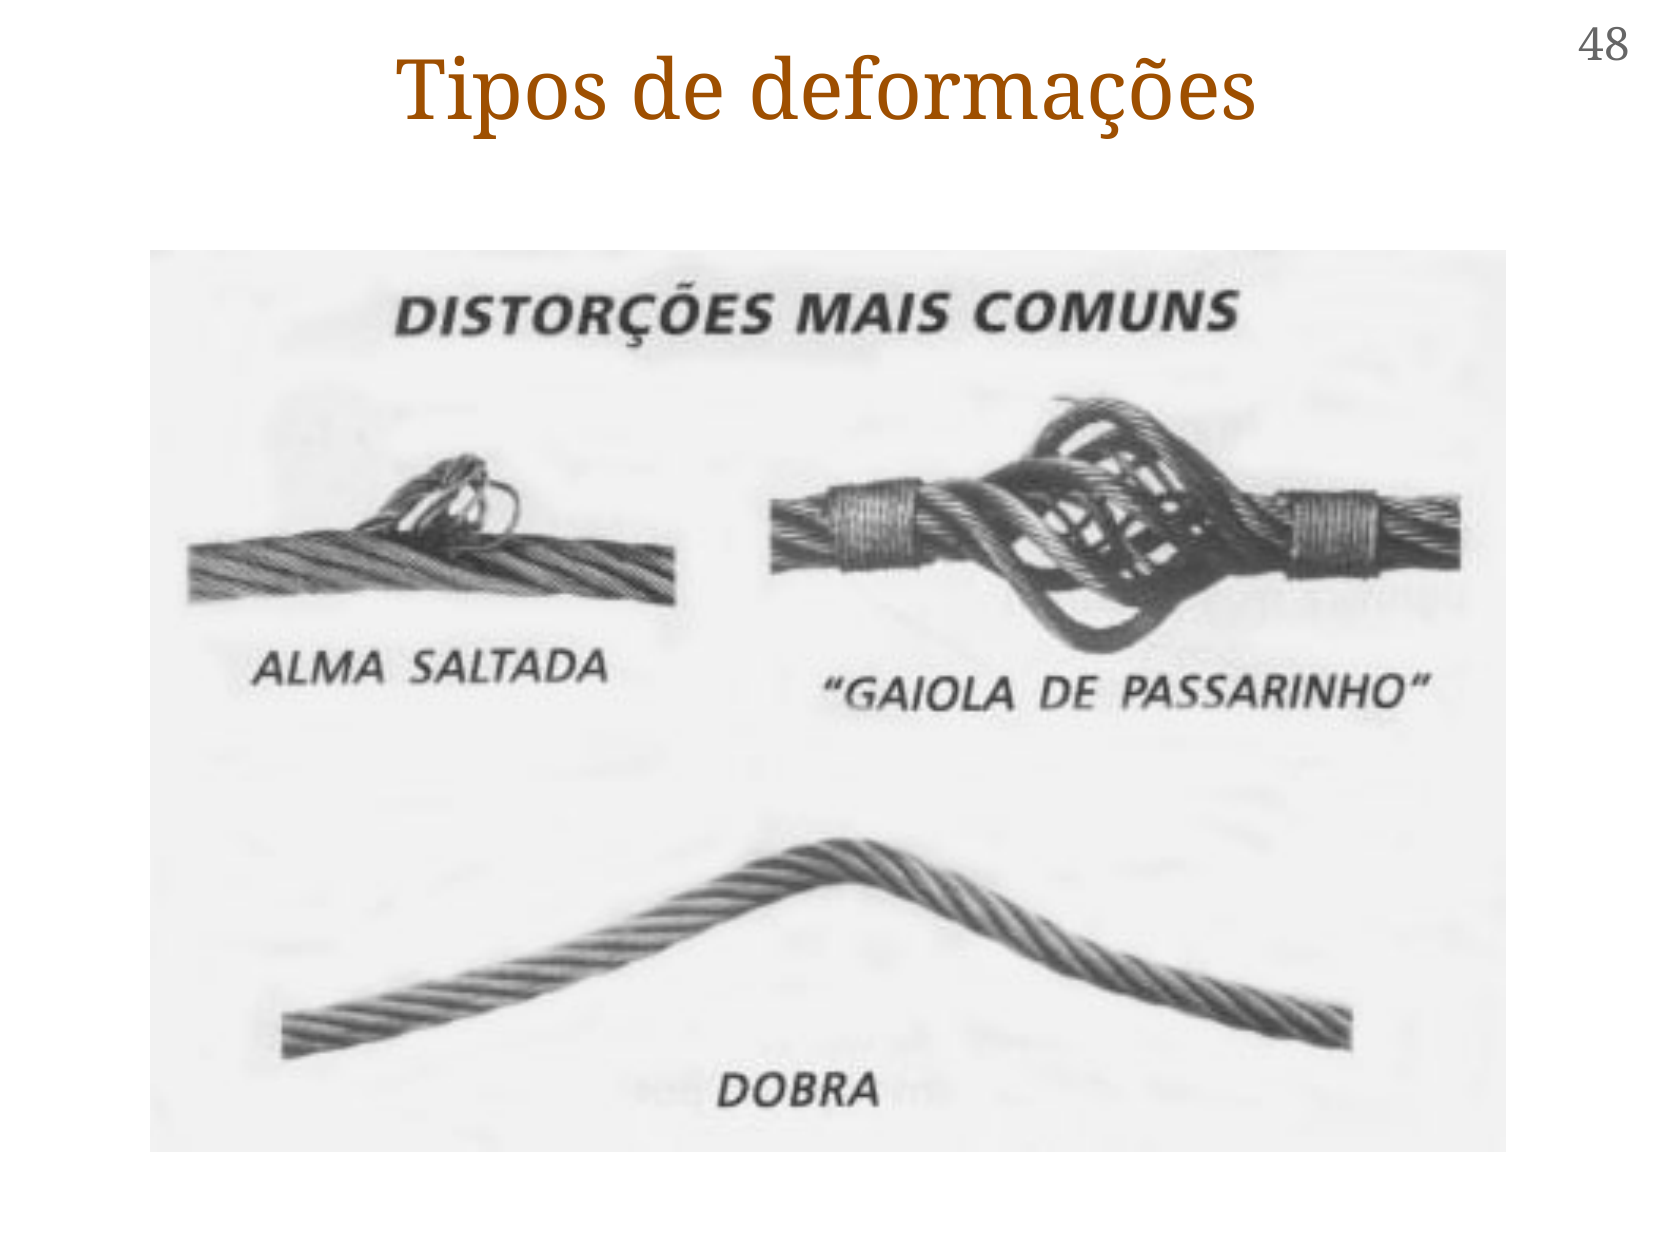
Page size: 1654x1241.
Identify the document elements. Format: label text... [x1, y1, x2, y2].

picture [150, 250, 1506, 1152]
title Tipos de deformações [59, 29, 1595, 148]
